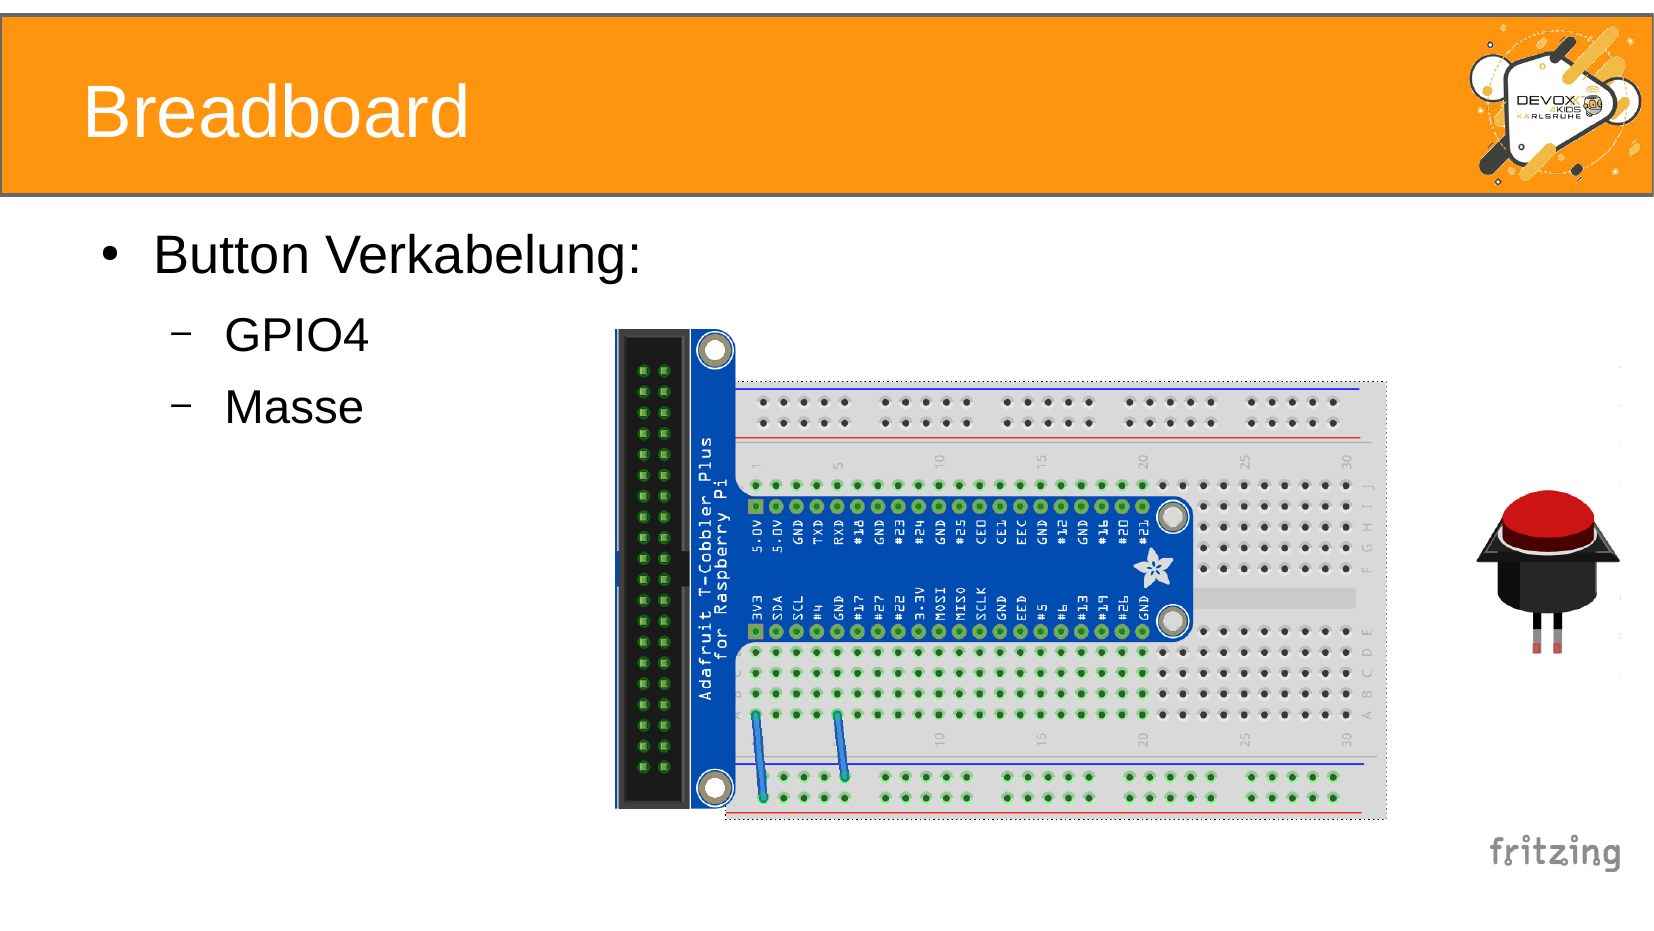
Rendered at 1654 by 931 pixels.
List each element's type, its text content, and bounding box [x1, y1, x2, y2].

picture [615, 329, 1621, 872]
text_box [0, 12, 1149, 169]
title Breadboard [82, 35, 1235, 189]
list Button Verkabelung: GPIO4 Masse [82, 224, 1571, 764]
picture [1455, 14, 1654, 195]
